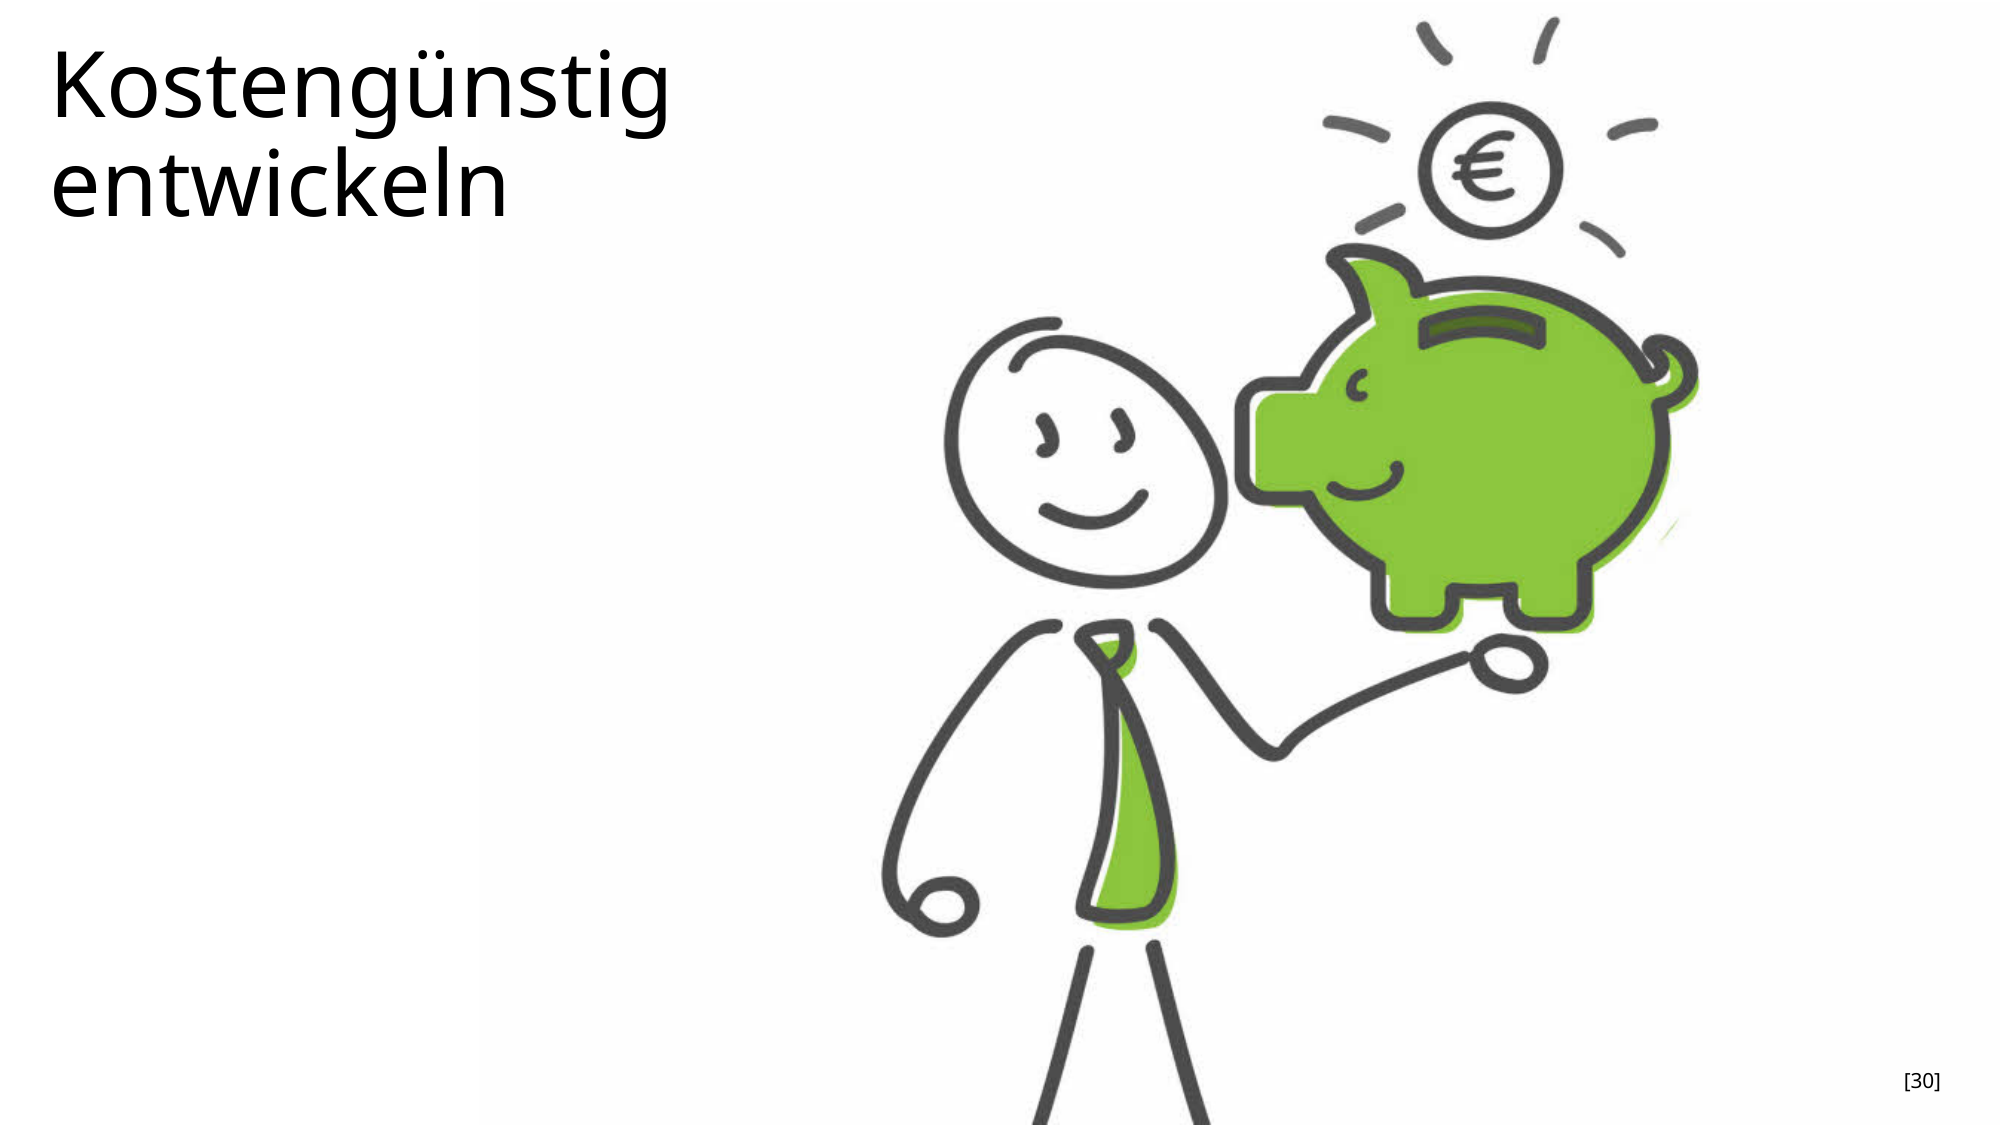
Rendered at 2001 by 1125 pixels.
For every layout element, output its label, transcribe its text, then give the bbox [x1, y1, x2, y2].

title [30] [1889, 1063, 1985, 1097]
picture [479, 2, 2000, 1125]
title Kostengünstig entwickeln [34, 31, 1077, 249]
